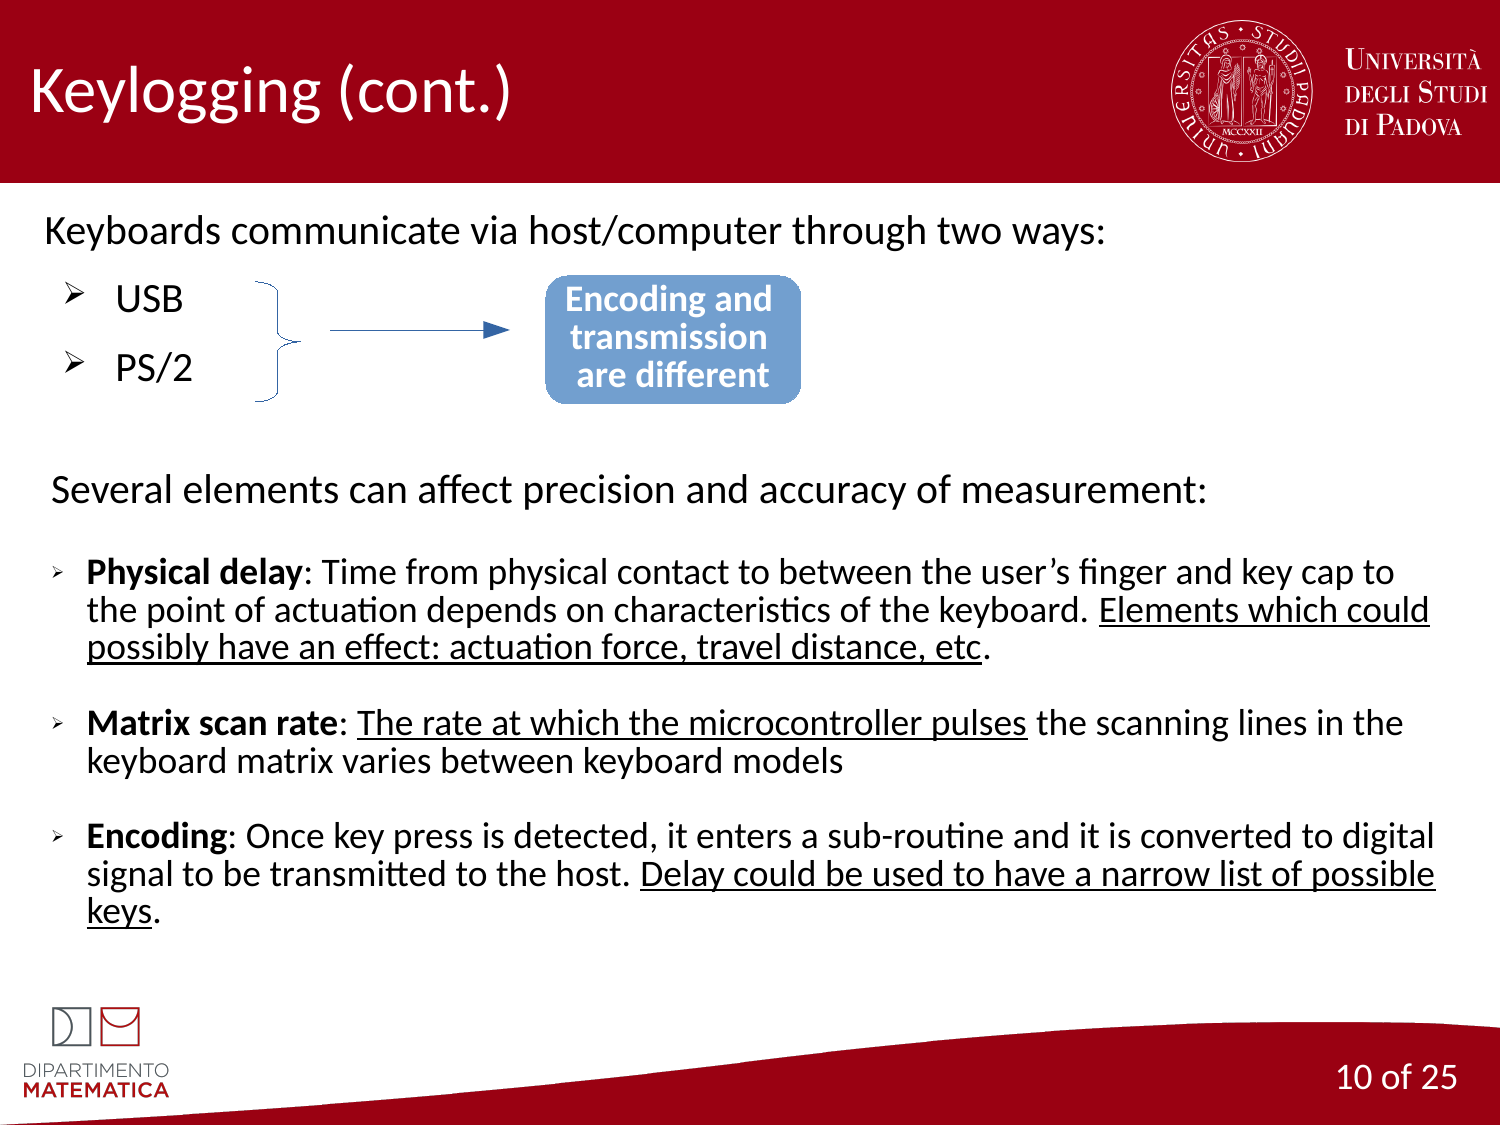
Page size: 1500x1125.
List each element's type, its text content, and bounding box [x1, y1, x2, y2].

text_box Encoding and transmission are different [545, 275, 801, 404]
picture [0, 1007, 1500, 1125]
list Keyboards communicate via host/computer through two ways: USB PS/2 [0, 200, 1448, 381]
title Keylogging (cont.) [0, 0, 1159, 183]
slide_number <number> of 25 [1136, 1044, 1474, 1104]
text_box Several elements can affect precision and accuracy of measurement: Physical delay: Time from physical contact to between the user’s finger and key cap to the point of actuation depends on characteristics of the keyboard. Elements which could possibly have an effect: actuation force, travel distance, etc. Matrix scan rate: The rate at which the microcontroller pulses the scanning lines in the keyboard matrix varies between keyboard models Encoding: Once key press is detected, it enters a sub-routine and it is converted to digital signal to be transmitted to the host. Delay could be used to have a narrow list of possible keys. [36, 464, 1462, 1055]
picture [1171, 20, 1487, 162]
